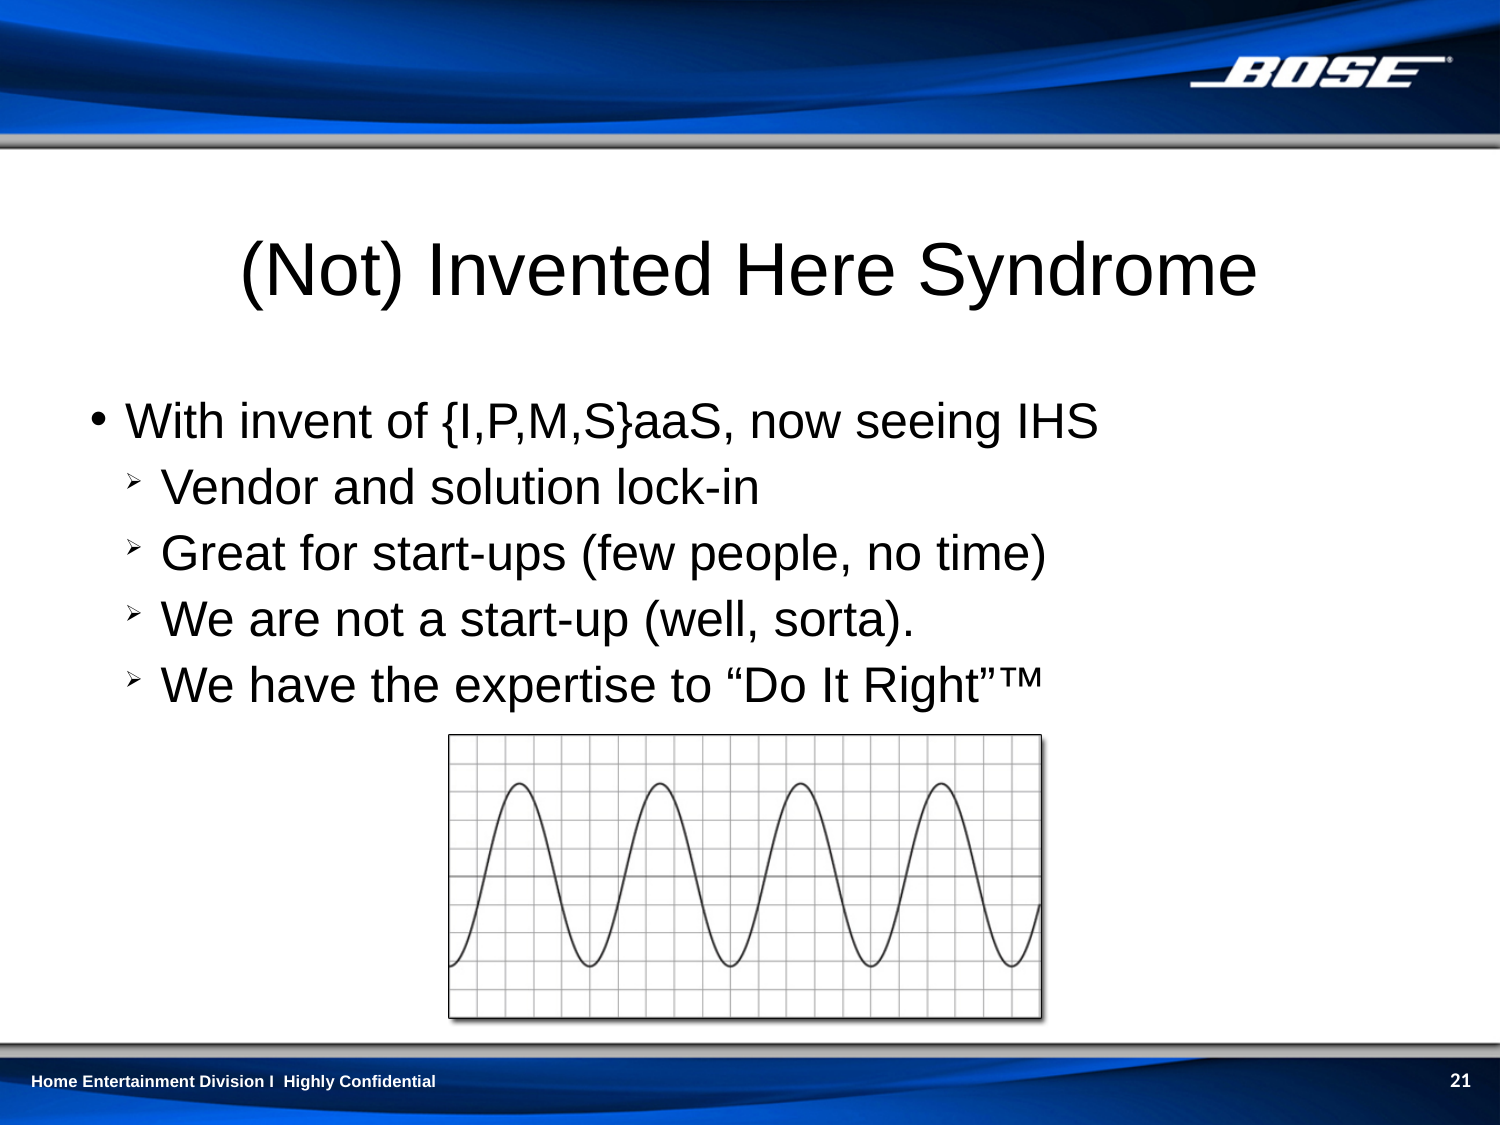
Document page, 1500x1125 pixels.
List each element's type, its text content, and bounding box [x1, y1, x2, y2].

text_box (Not) Invented Here Syndrome [74, 185, 1425, 345]
picture [0, 0, 1500, 1125]
text_box With invent of {I,P,M,S}aaS, now seeing IHS Vendor and solution lock-in Great for start-ups (few people, no time) We are not a start-up (well, sorta). We have the expertise to “Do It Right”™ [74, 375, 1425, 1003]
